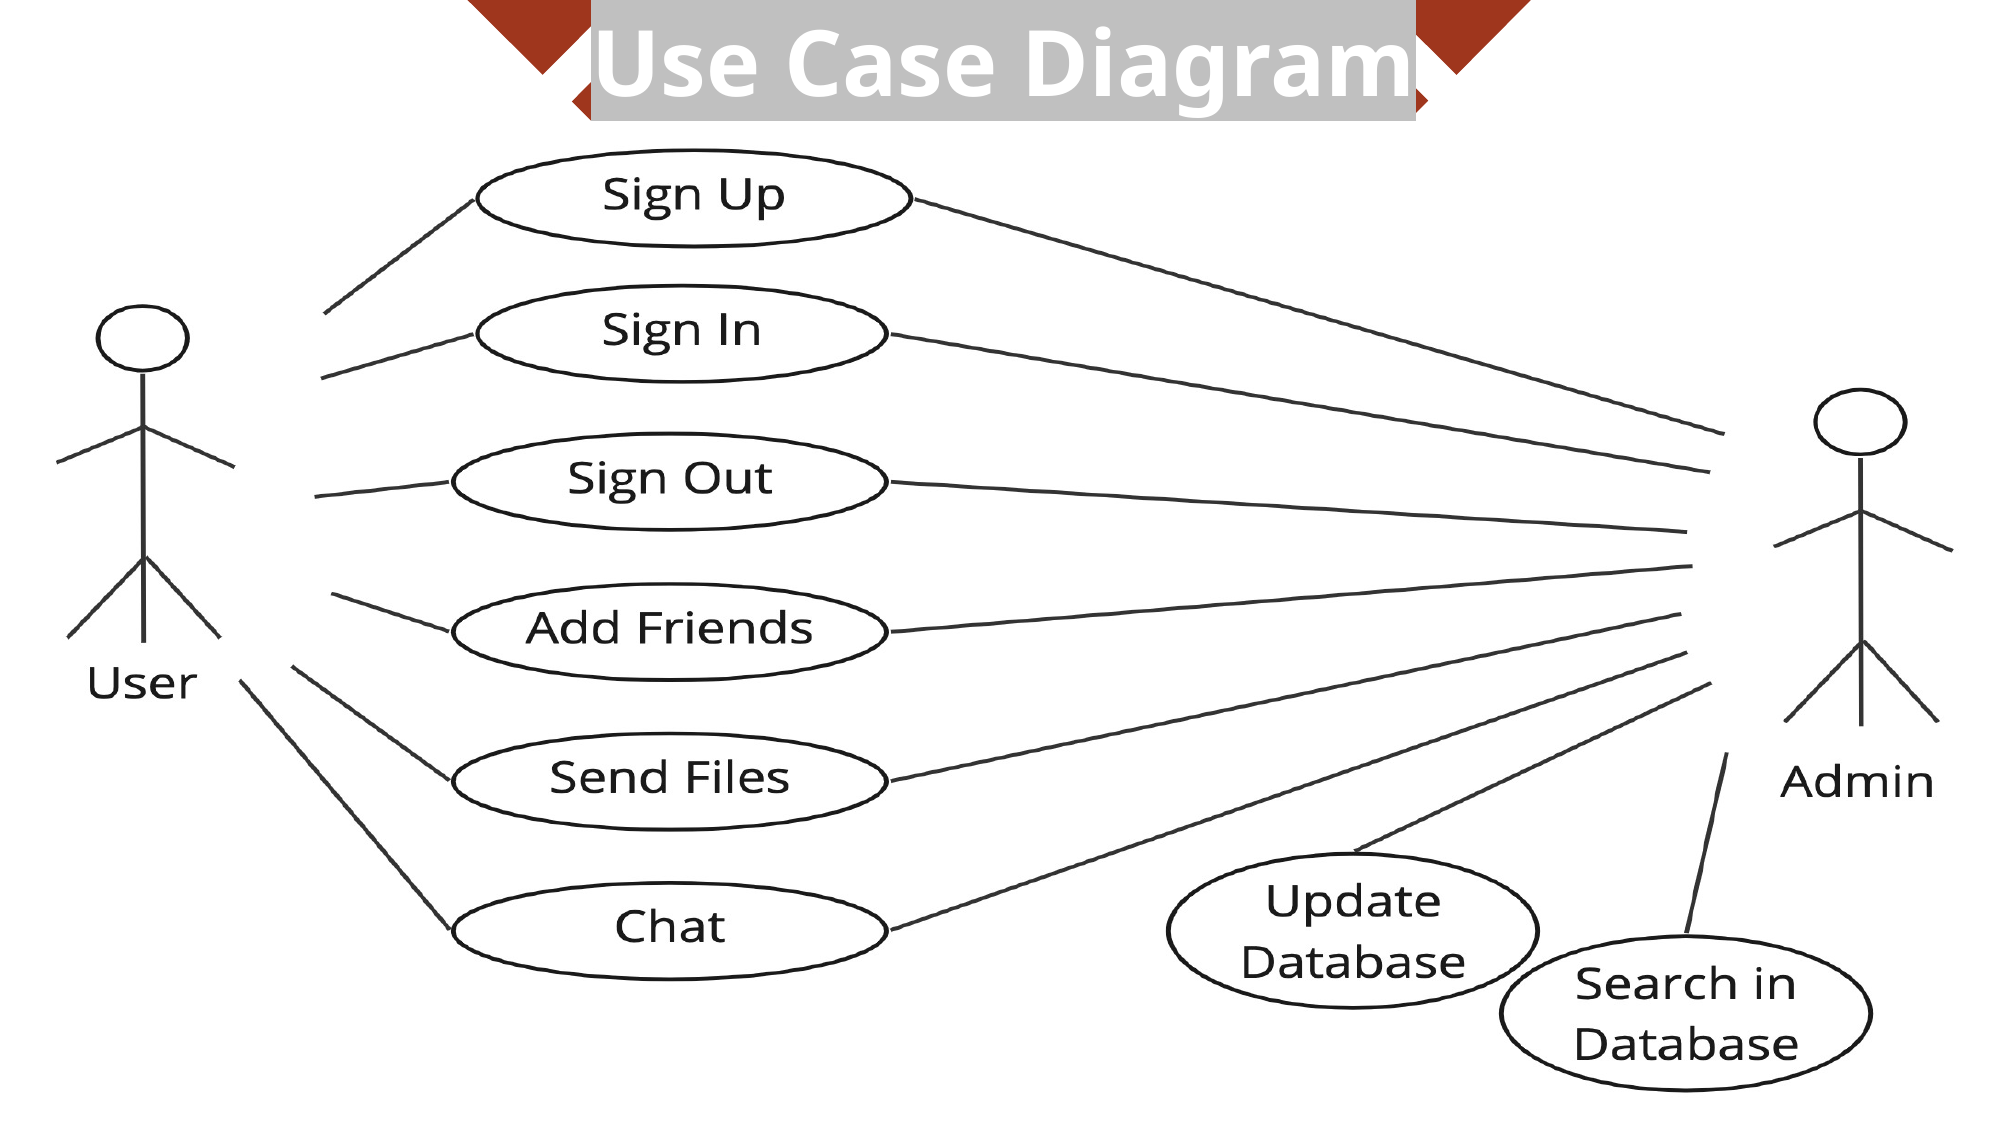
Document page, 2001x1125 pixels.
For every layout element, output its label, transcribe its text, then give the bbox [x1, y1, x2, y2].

picture [0, 121, 2000, 1125]
title Use Case Diagram [134, 0, 1874, 121]
